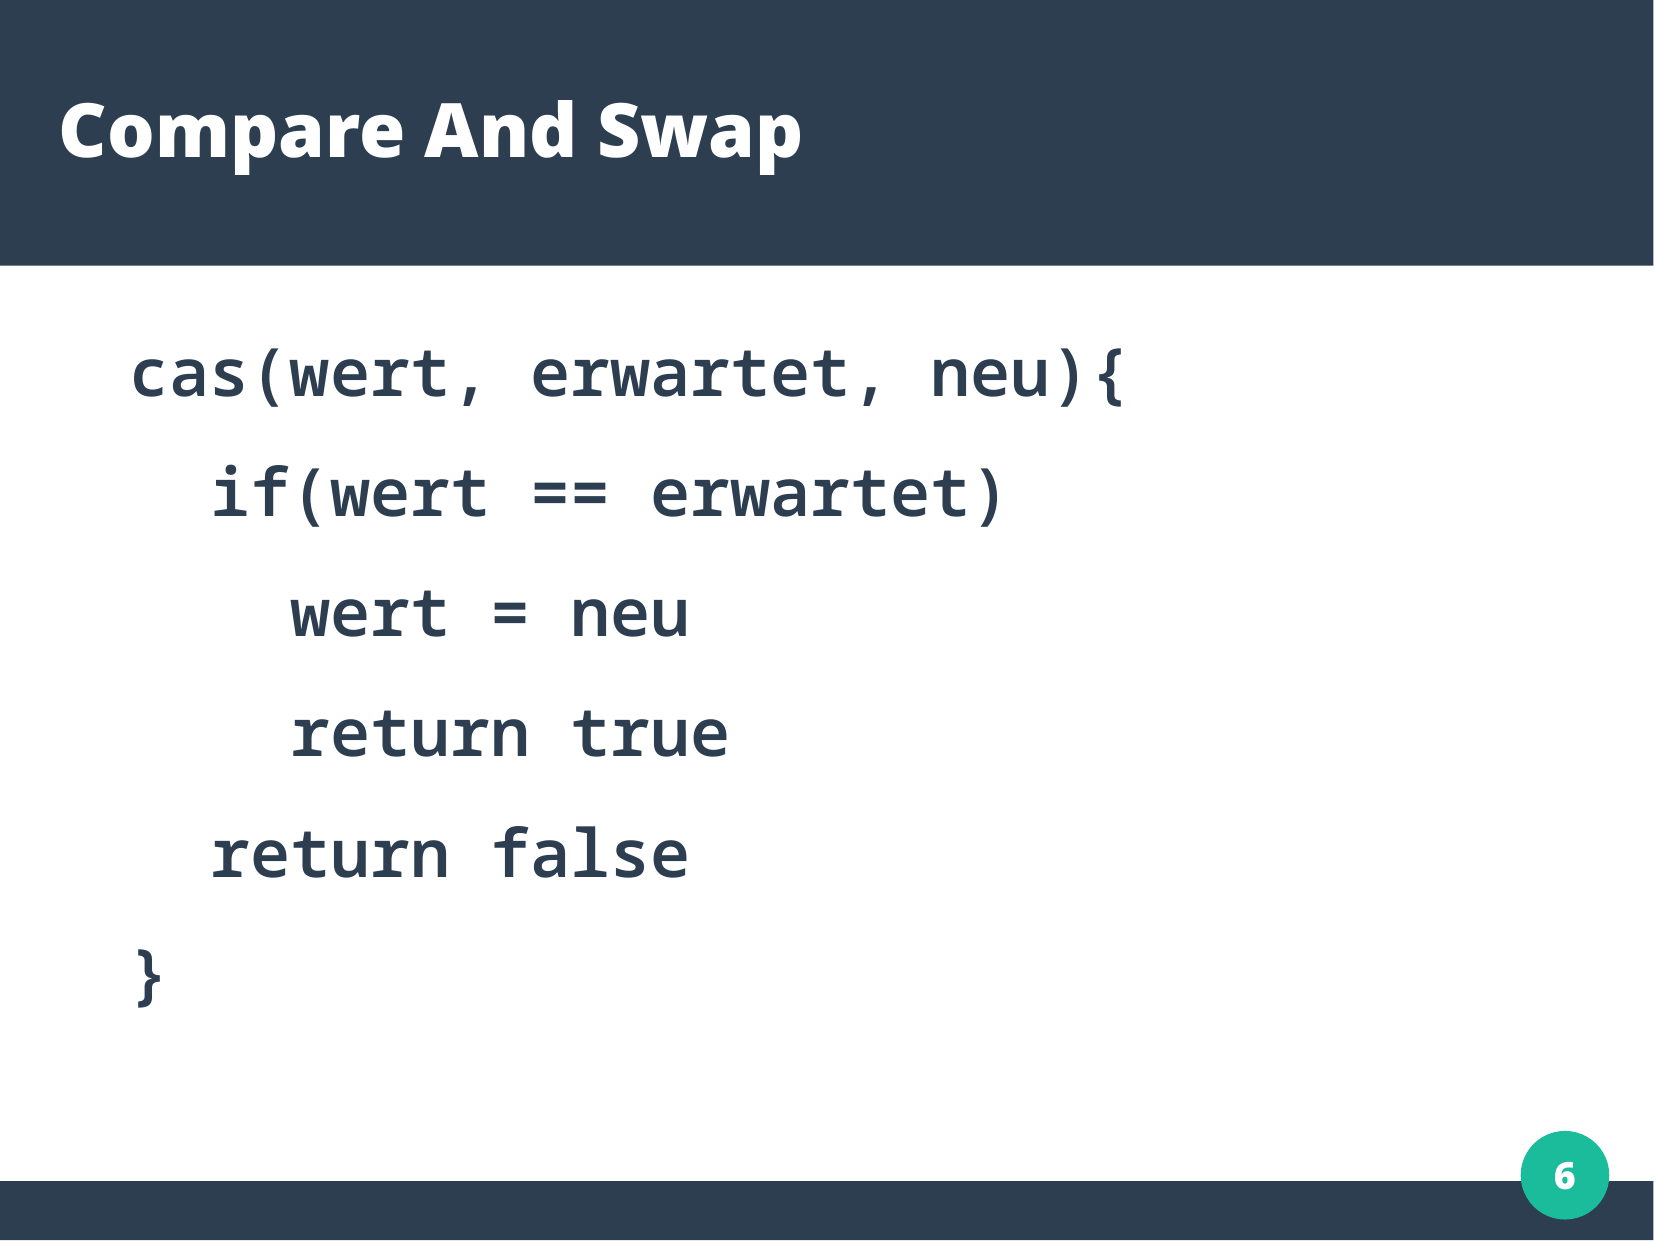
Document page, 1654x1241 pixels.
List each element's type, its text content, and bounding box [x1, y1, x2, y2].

list cas(wert, erwartet, neu){ if(wert == erwartet) wert = neu return true return false } [59, 324, 1595, 1152]
title Compare And Swap [59, 49, 1595, 207]
